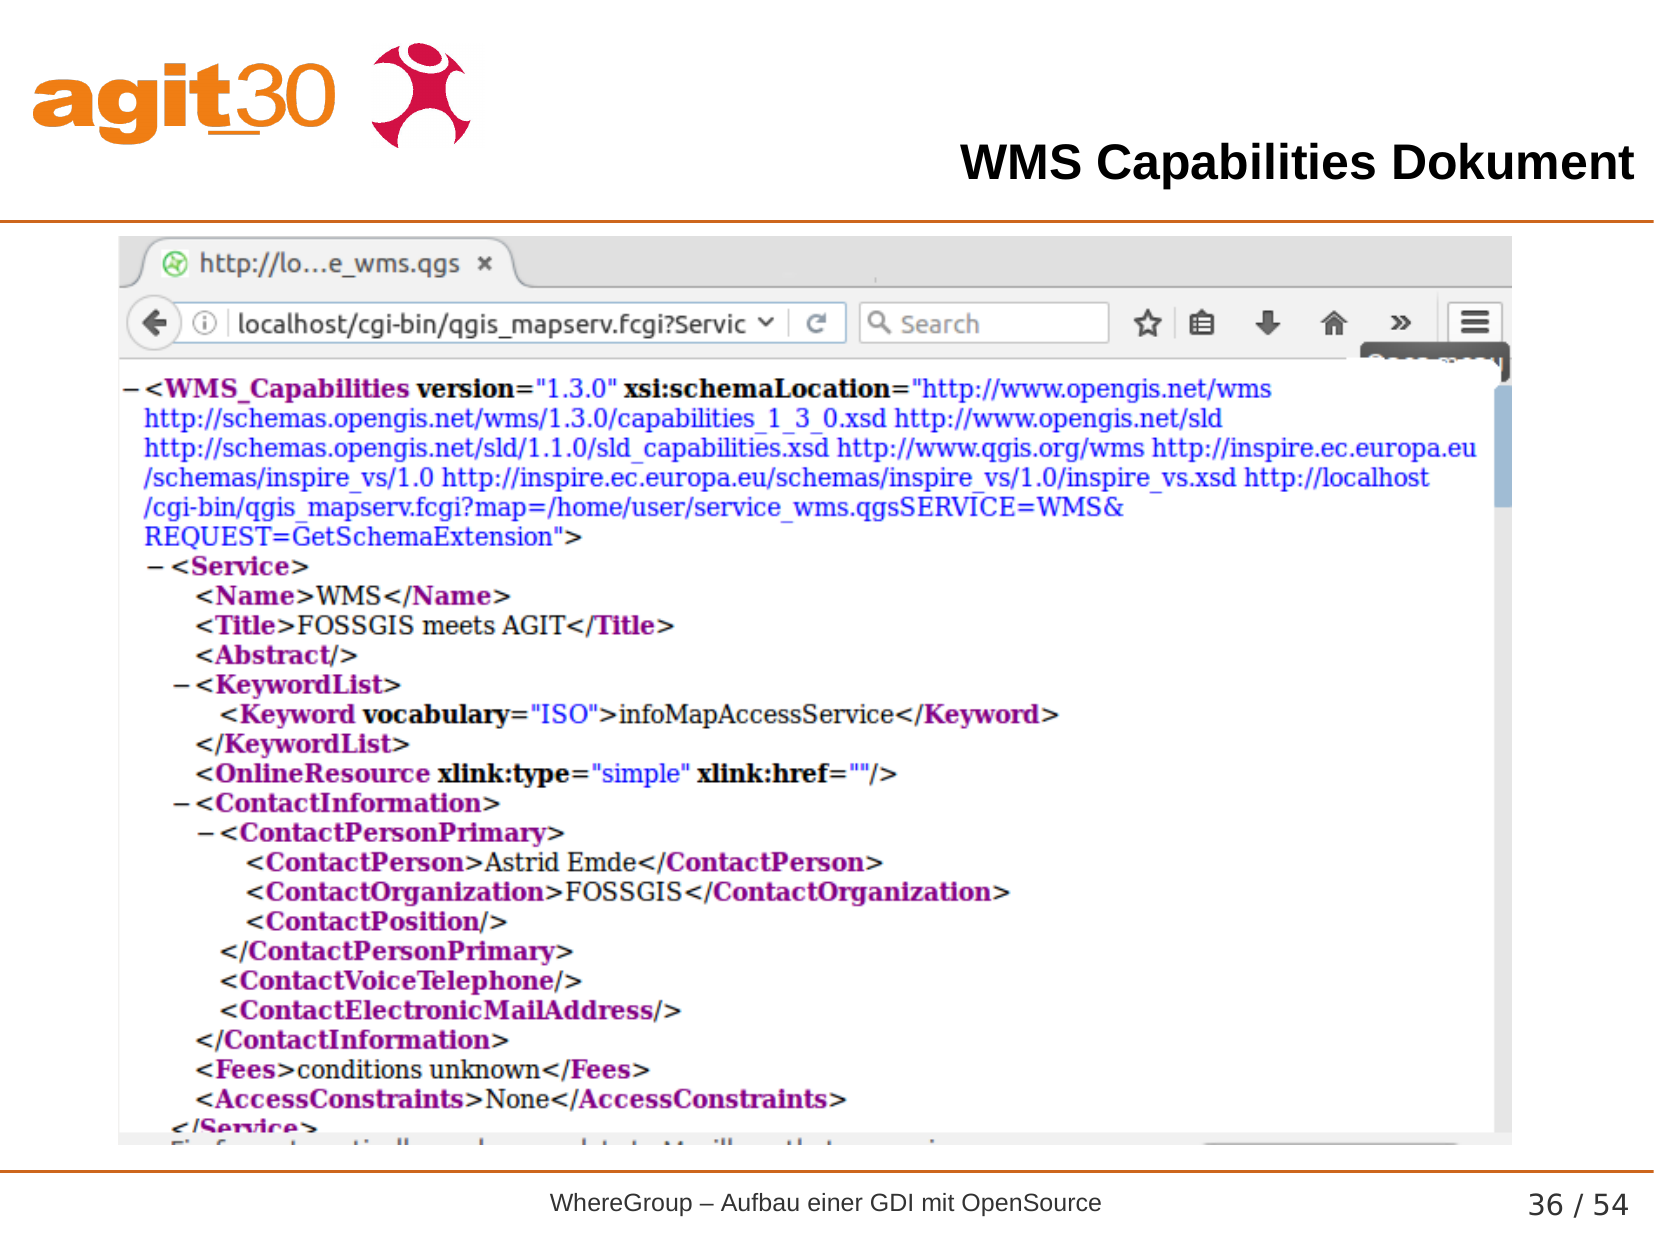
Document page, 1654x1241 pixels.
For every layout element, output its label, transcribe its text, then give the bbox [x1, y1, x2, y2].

picture [118, 236, 1512, 1145]
title WMS Capabilities Dokument [147, 88, 1636, 237]
picture [29, 58, 340, 148]
